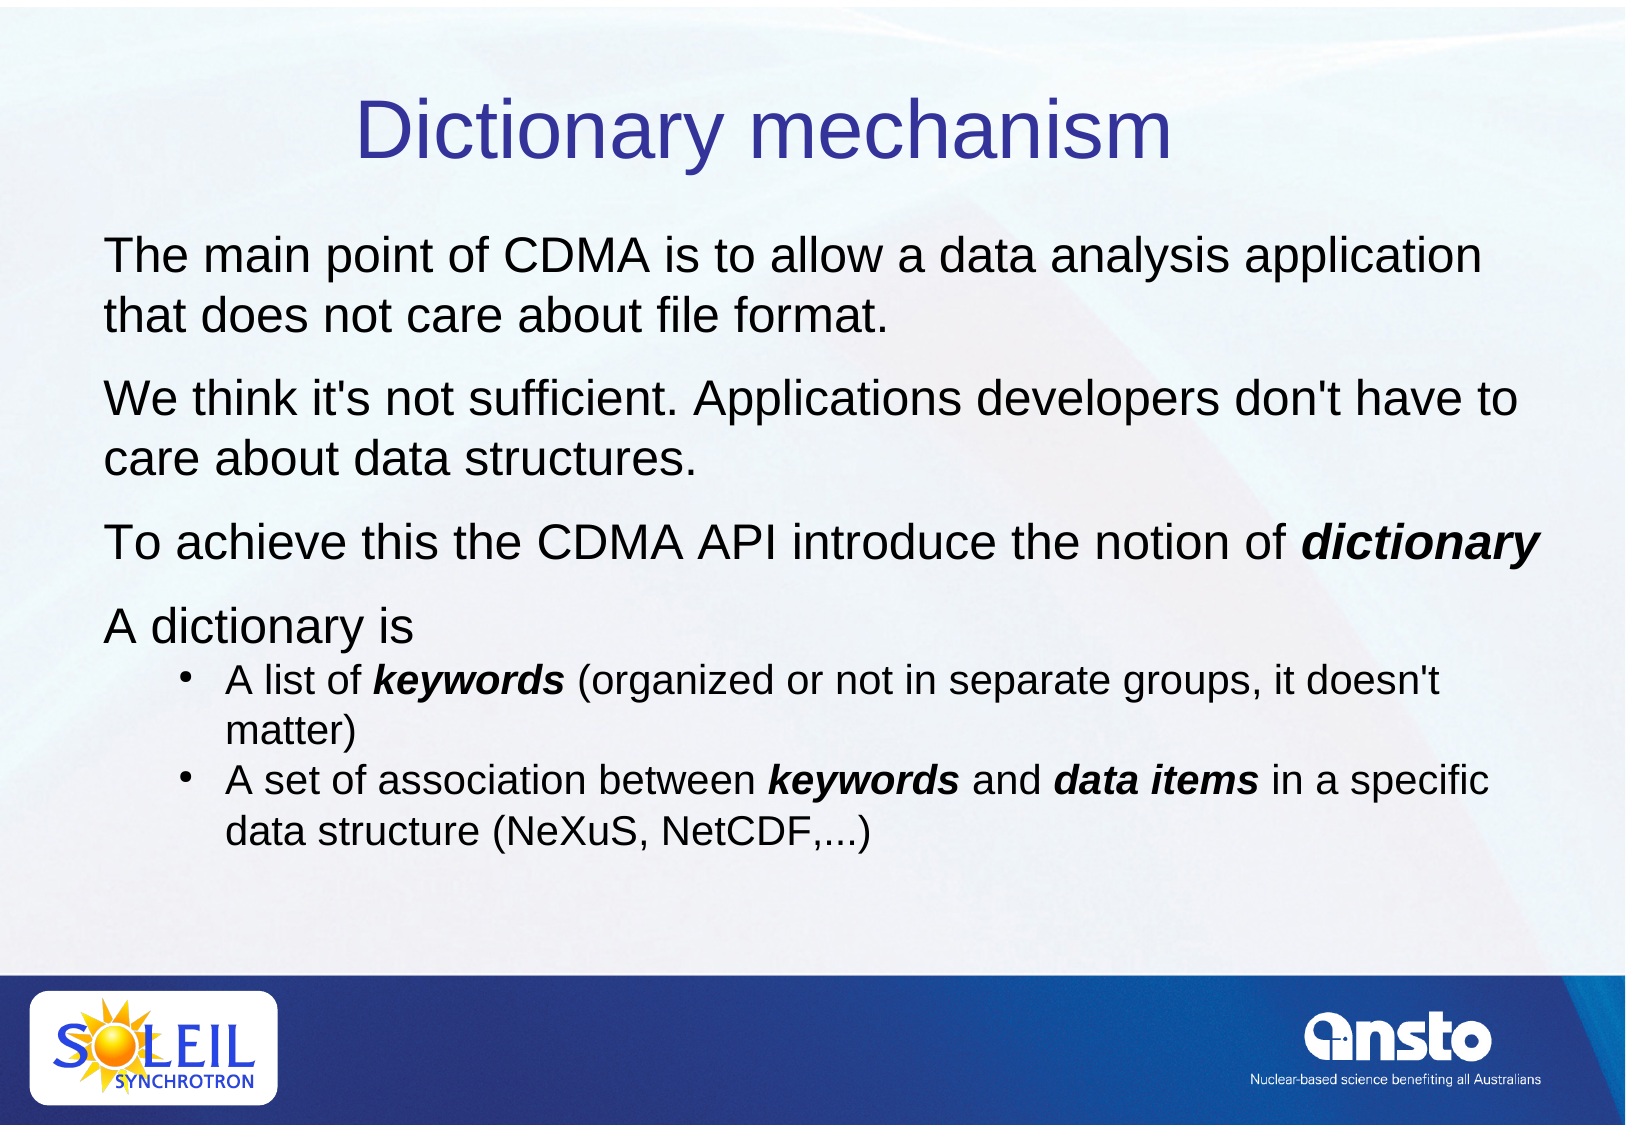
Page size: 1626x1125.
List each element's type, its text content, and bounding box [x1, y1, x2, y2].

text_box The main point of CDMA is to allow a data analysis application that does not care about file format. We think it's not sufficient. Applications developers don't have to care about data structures. To achieve this the CDMA API introduce the notion of dictionary A dictionary is A list of keywords (organized or not in separate groups, it doesn't matter) A set of association between keywords and data items in a specific data structure (NeXuS, NetCDF,...) [88, 214, 1595, 857]
text_box Dictionary mechanism [340, 30, 1549, 219]
picture [0, 7, 1626, 1125]
